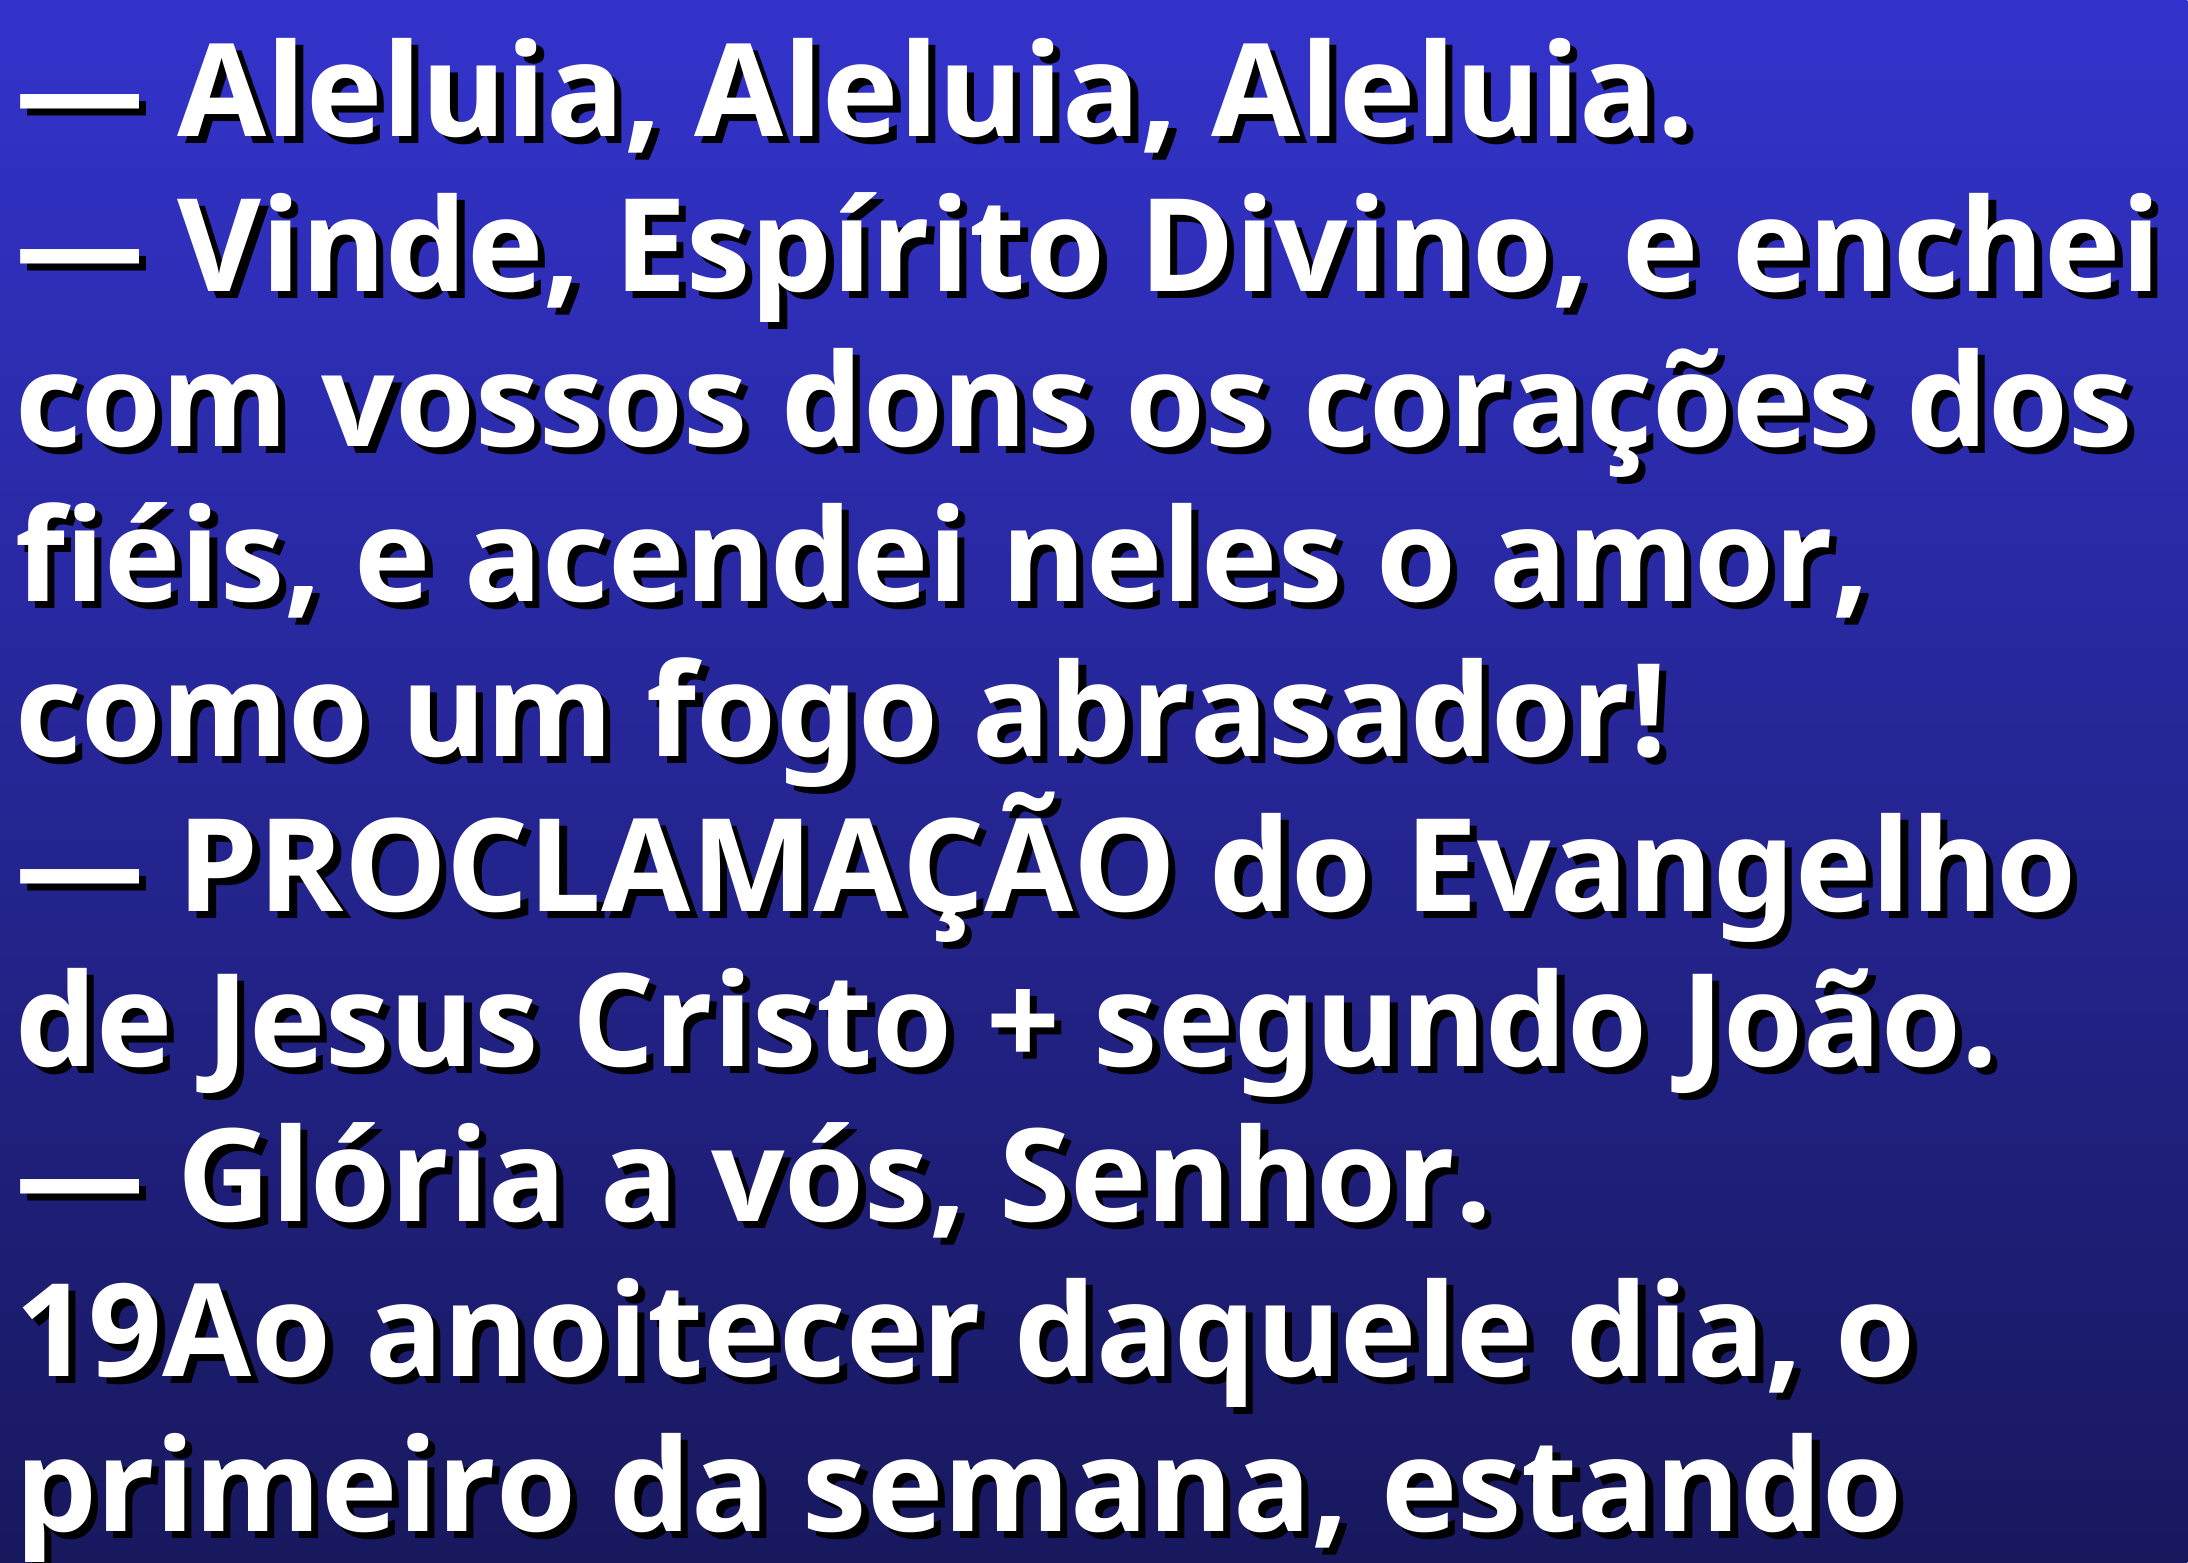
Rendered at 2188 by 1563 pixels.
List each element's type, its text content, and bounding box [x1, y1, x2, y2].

text_box — Aleluia, Aleluia, Aleluia. — Vinde, Espírito Divino, e enchei com vossos dons os corações dos fiéis, e acendei neles o amor, como um fogo abrasador! — PROCLAMAÇÃO do Evangelho de Jesus Cristo + segundo João. — Glória a vós, Senhor. 19Ao anoitecer daquele dia, o primeiro da semana, estando fechadas, por medo dos judeus, as portas do lugar onde os discípulos se encontravam, Jesus entrou e, pondo-se no meio deles, disse: “A paz esteja convosco”. 20Depois dessas palavras, mostrou-lhes as mãos e o lado. Então os discípulos se alegraram por verem o Senhor. 21Novamente, Jesus disse: “A paz esteja convosco. Como o Pai me enviou, também eu vos envio”. 22E, depois de ter dito isso, soprou sobre eles e disse: “Recebei o Espírito Santo. 23A quem perdoardes os pecados, eles lhes serão perdoados; a quem não os perdoardes, eles lhes serão retidos”. [0, 0, 2188, 1563]
